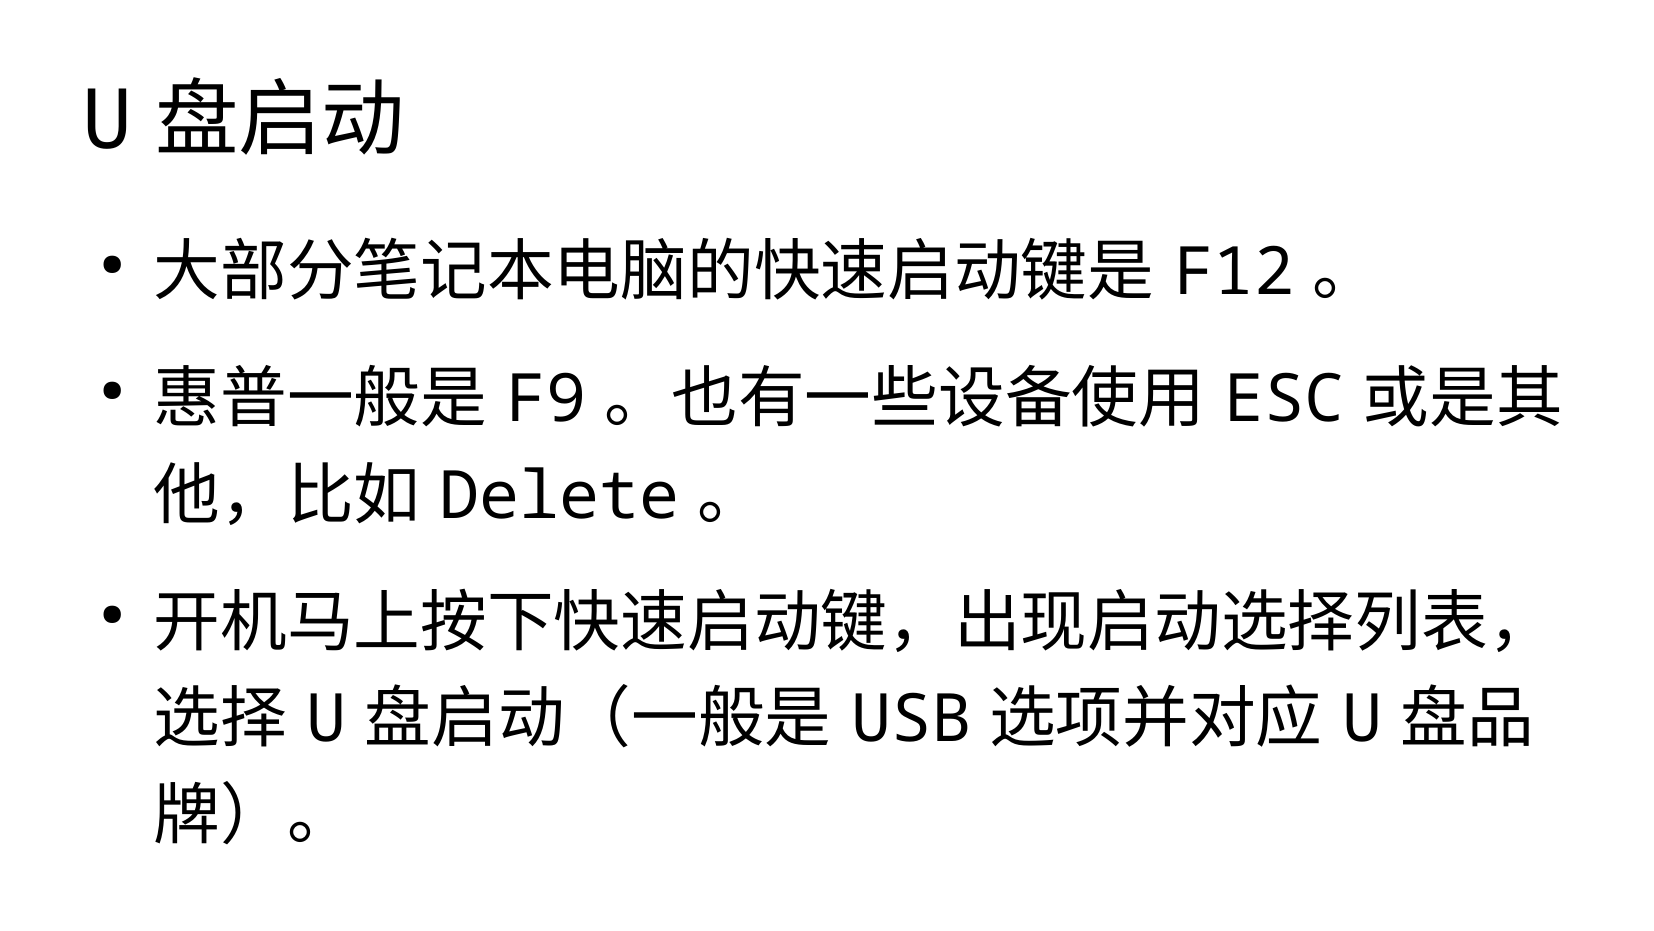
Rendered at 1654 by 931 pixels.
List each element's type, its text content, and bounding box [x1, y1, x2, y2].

list 大部分笔记本电脑的快速启动键是F12。 惠普一般是F9。也有一些设备使用ESC或是其他，比如Delete。 开机马上按下快速启动键，出现启动选择列表，选择U盘启动（一般是USB选项并对应U盘品牌）。 [82, 217, 1571, 898]
title U盘启动 [82, 37, 1571, 189]
